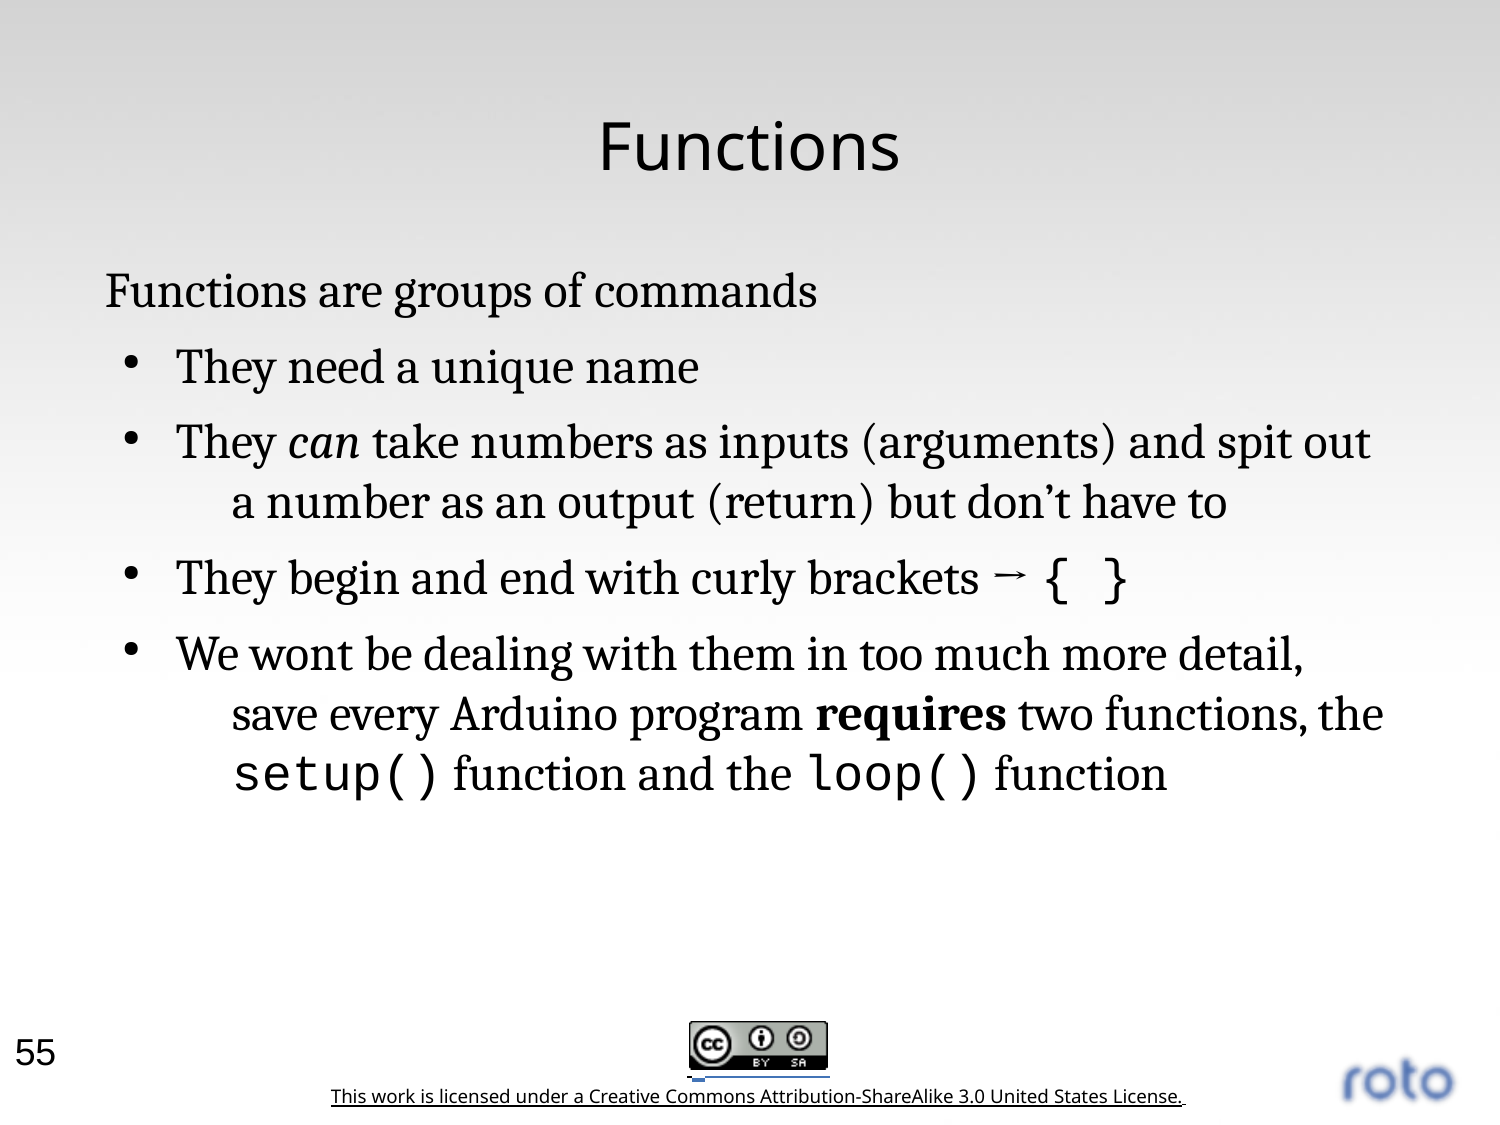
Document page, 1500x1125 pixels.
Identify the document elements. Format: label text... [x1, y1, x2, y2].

title Functions [112, 49, 1388, 238]
picture [0, 0, 1500, 1125]
list Functions are groups of commands They need a unique name They can take numbers as inputs (arguments) and spit out a number as an output (return) but don’t have to They begin and end with curly brackets → { } We wont be dealing with them in too much more detail, save every Arduino program requires two functions, the setup() function and the loop() function [90, 249, 1411, 925]
